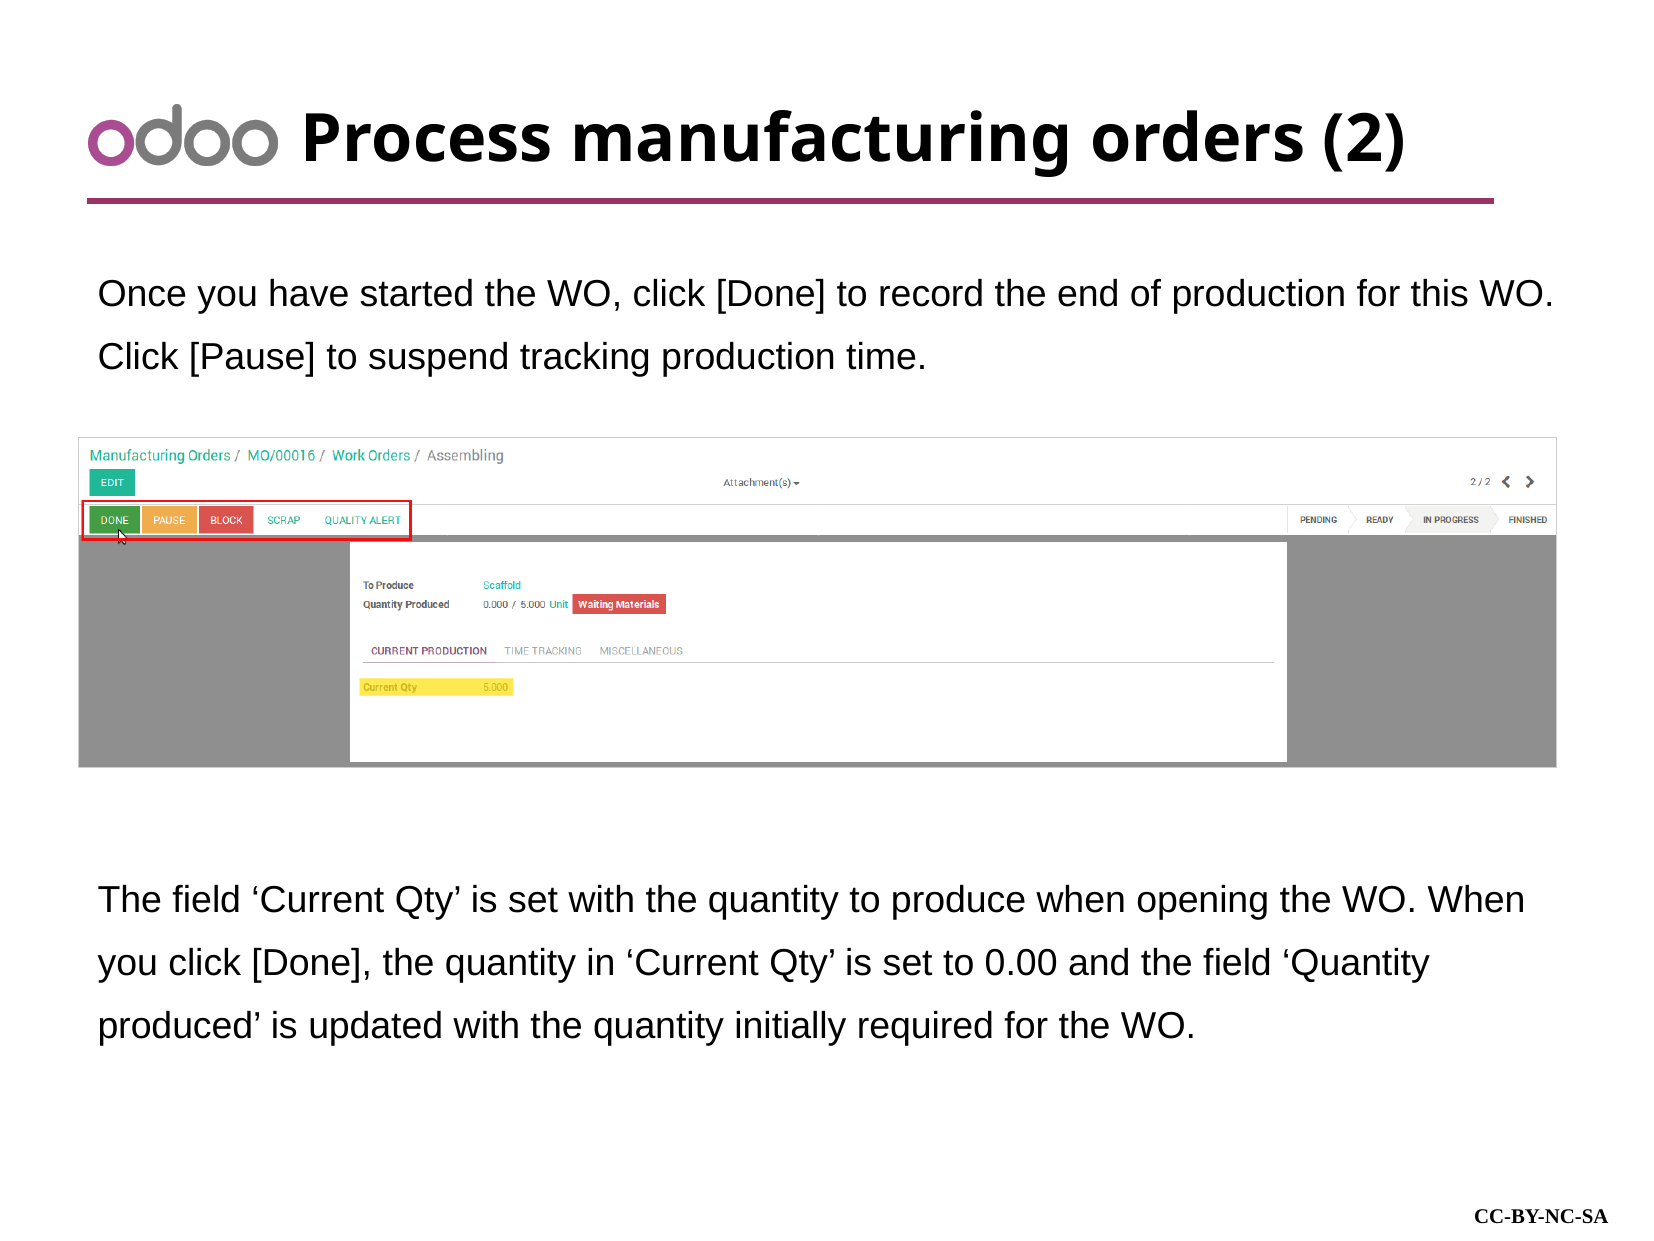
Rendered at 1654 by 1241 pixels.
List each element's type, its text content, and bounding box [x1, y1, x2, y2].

text_box The field ‘Current Qty’ is set with the quantity to produce when opening the WO. When you click [Done], the quantity in ‘Current Qty’ is set to 0.00 and the field ‘Quantity produced’ is updated with the quantity initially required for the WO. [82, 850, 1595, 1034]
title Process manufacturing orders (2) [300, 31, 1564, 239]
text_box Once you have started the WO, click [Done] to record the end of production for this WO. Click [Pause] to suspend tracking production time. [82, 243, 1595, 364]
picture [88, 104, 278, 166]
picture [78, 436, 1557, 768]
